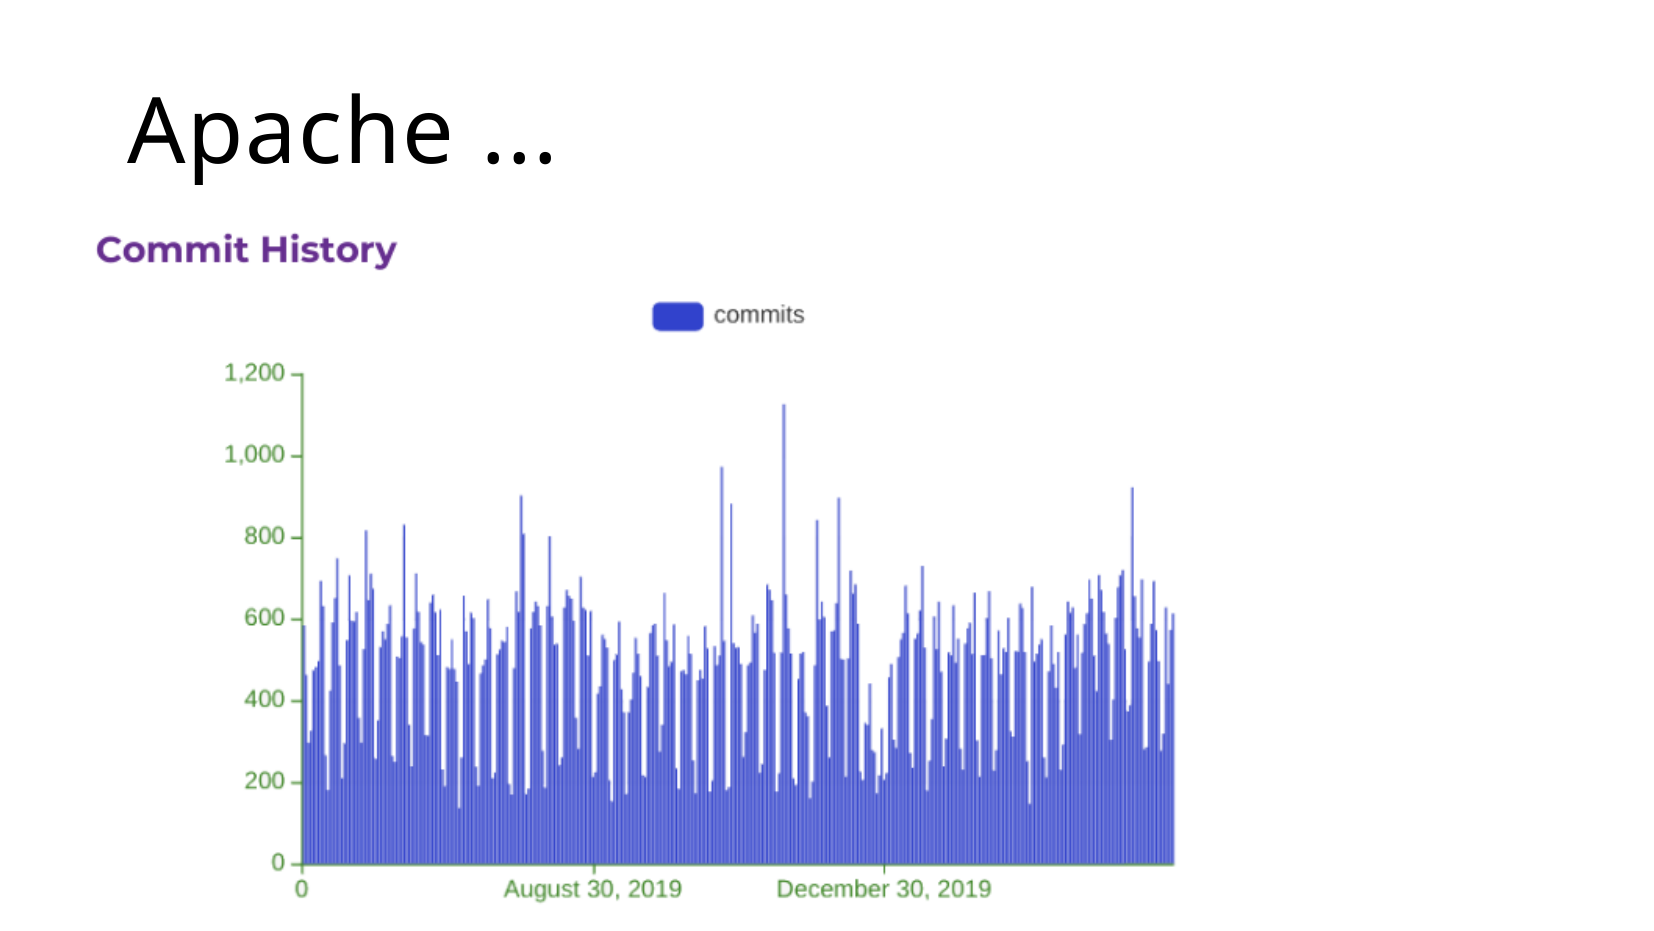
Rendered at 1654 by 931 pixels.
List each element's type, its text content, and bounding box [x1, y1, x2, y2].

title Apache ... [127, 69, 1654, 187]
picture [74, 217, 1209, 931]
